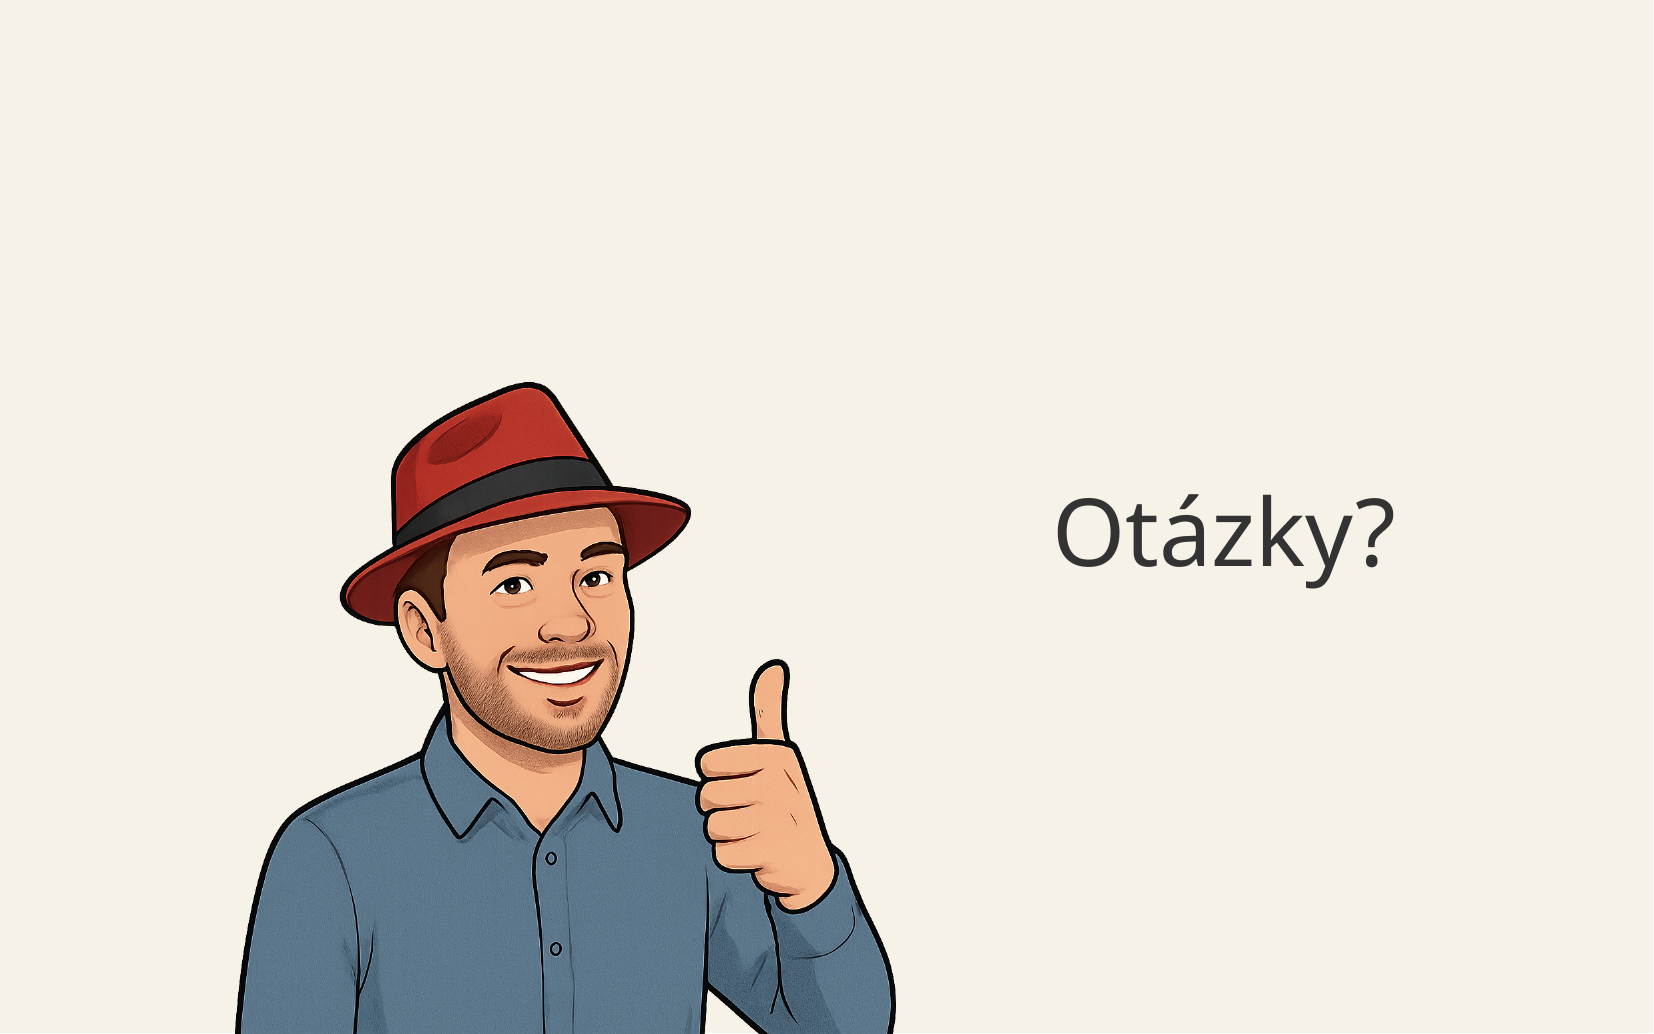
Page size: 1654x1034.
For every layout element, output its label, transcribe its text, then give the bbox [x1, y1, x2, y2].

picture [54, 351, 1077, 1034]
title Otázky? [794, 83, 1654, 976]
